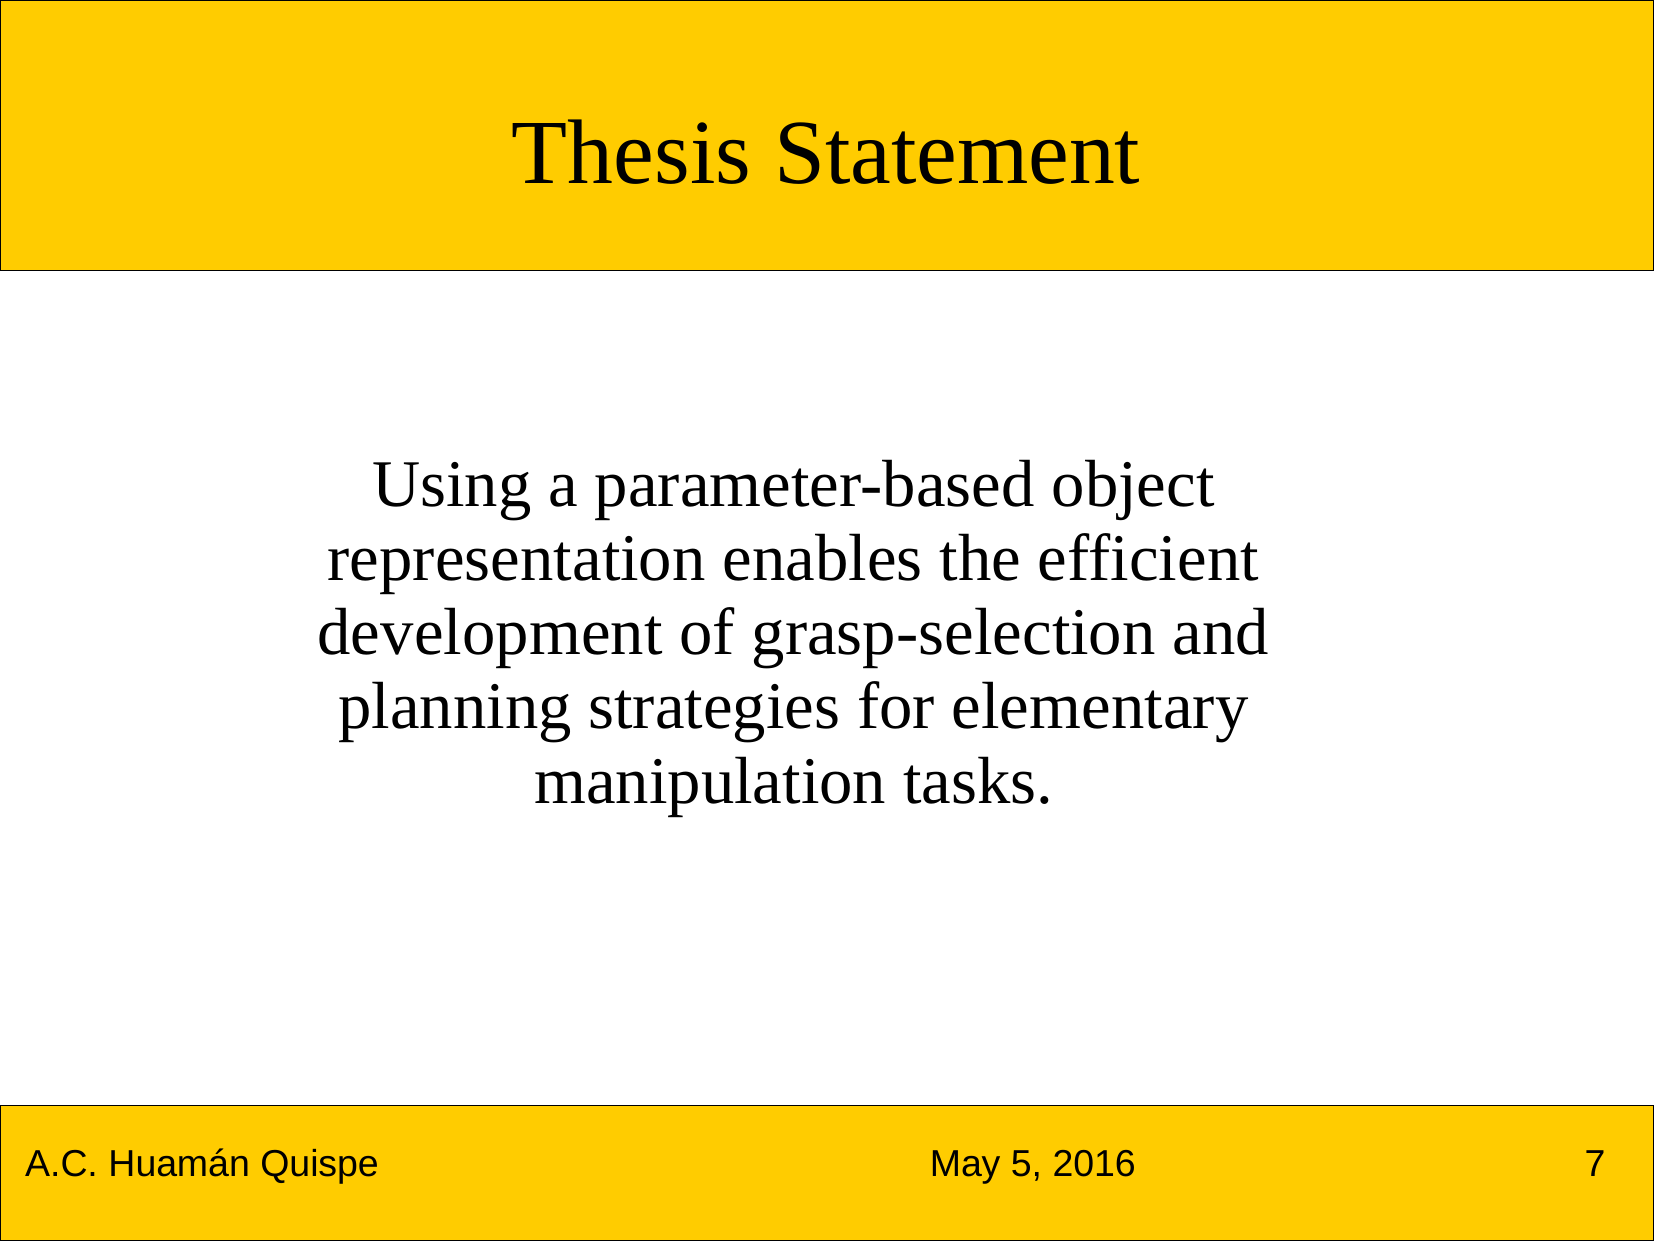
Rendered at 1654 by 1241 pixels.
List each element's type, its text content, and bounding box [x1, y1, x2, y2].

text_box Using a parameter-based object representation enables the efficient development of grasp-selection and planning strategies for elementary manipulation tasks. [302, 439, 1441, 826]
title Thesis Statement [82, 49, 1571, 257]
